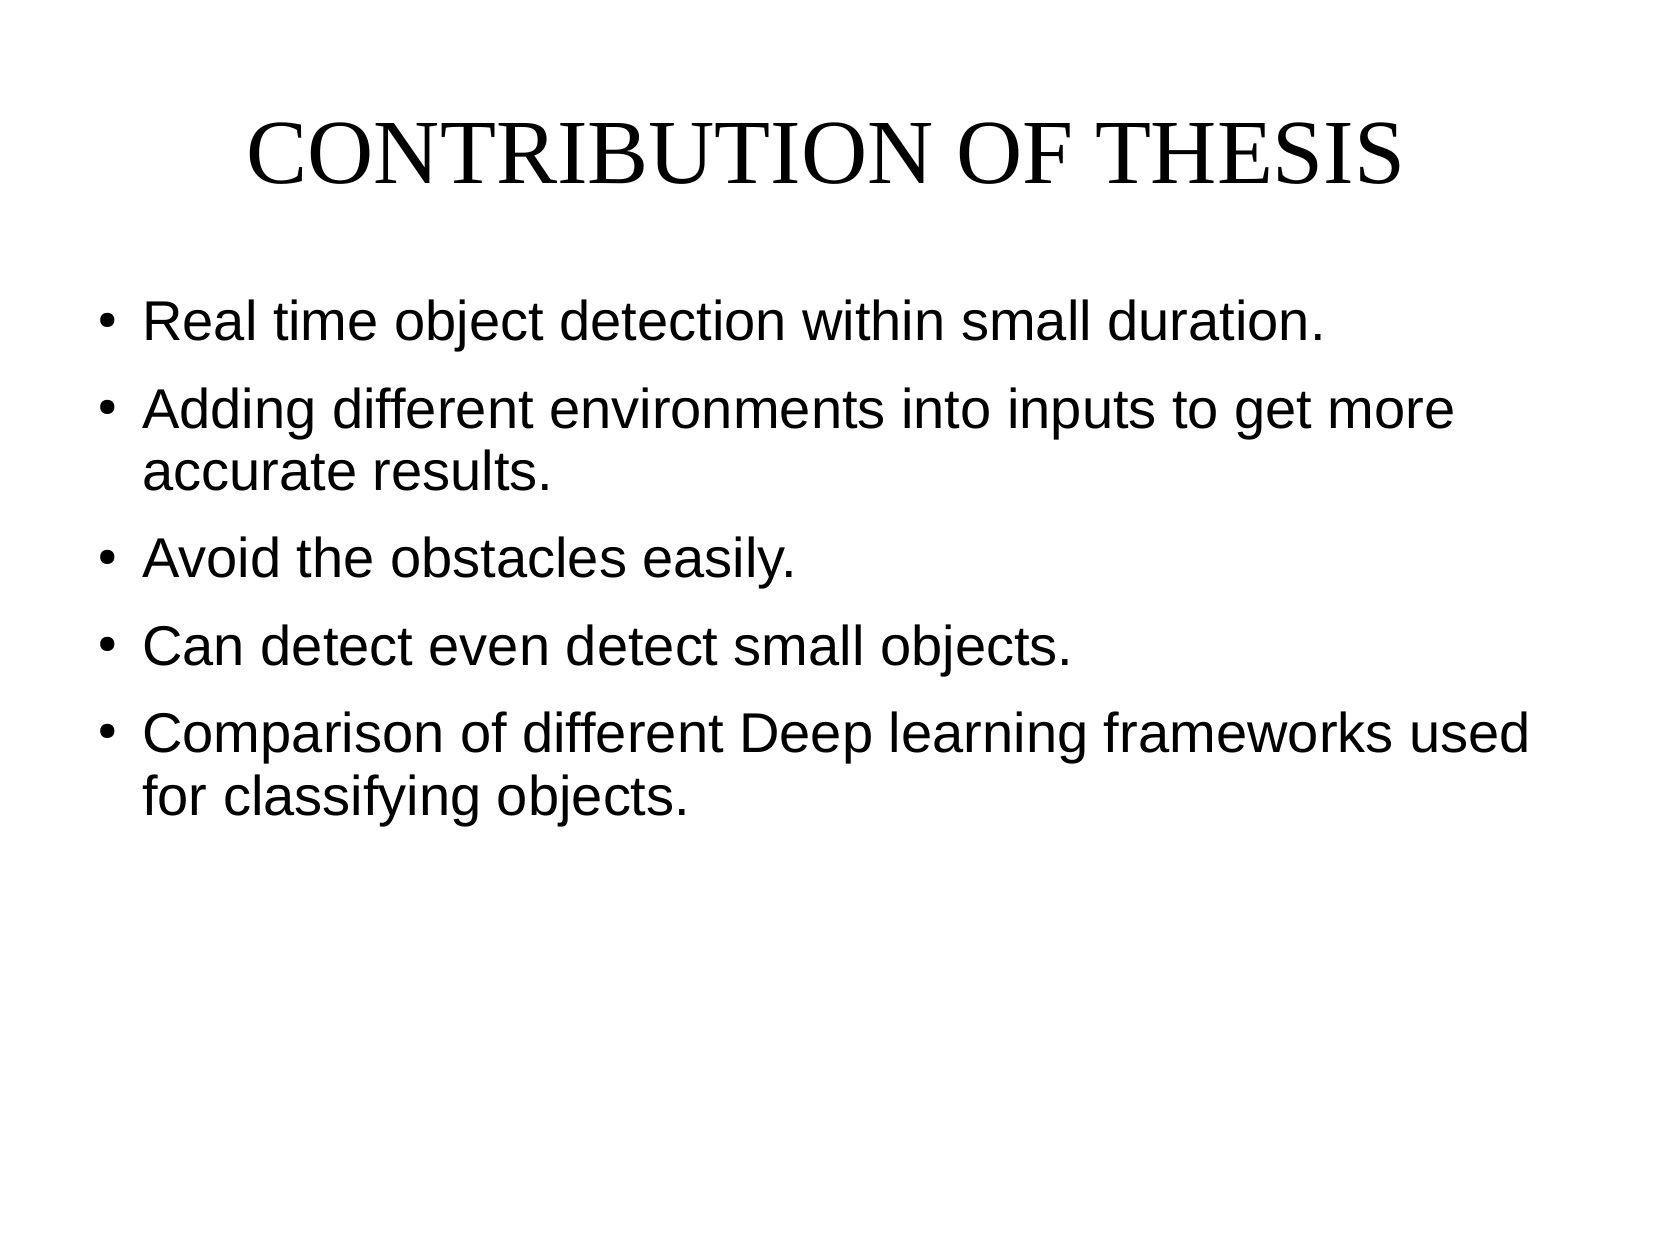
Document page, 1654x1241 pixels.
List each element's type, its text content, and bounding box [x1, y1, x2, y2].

list Real time object detection within small duration. Adding different environments into inputs to get more accurate results. Avoid the obstacles easily. Can detect even detect small objects. Comparison of different Deep learning frameworks used for classifying objects. [82, 290, 1571, 1010]
title CONTRIBUTION OF THESIS [82, 49, 1571, 257]
